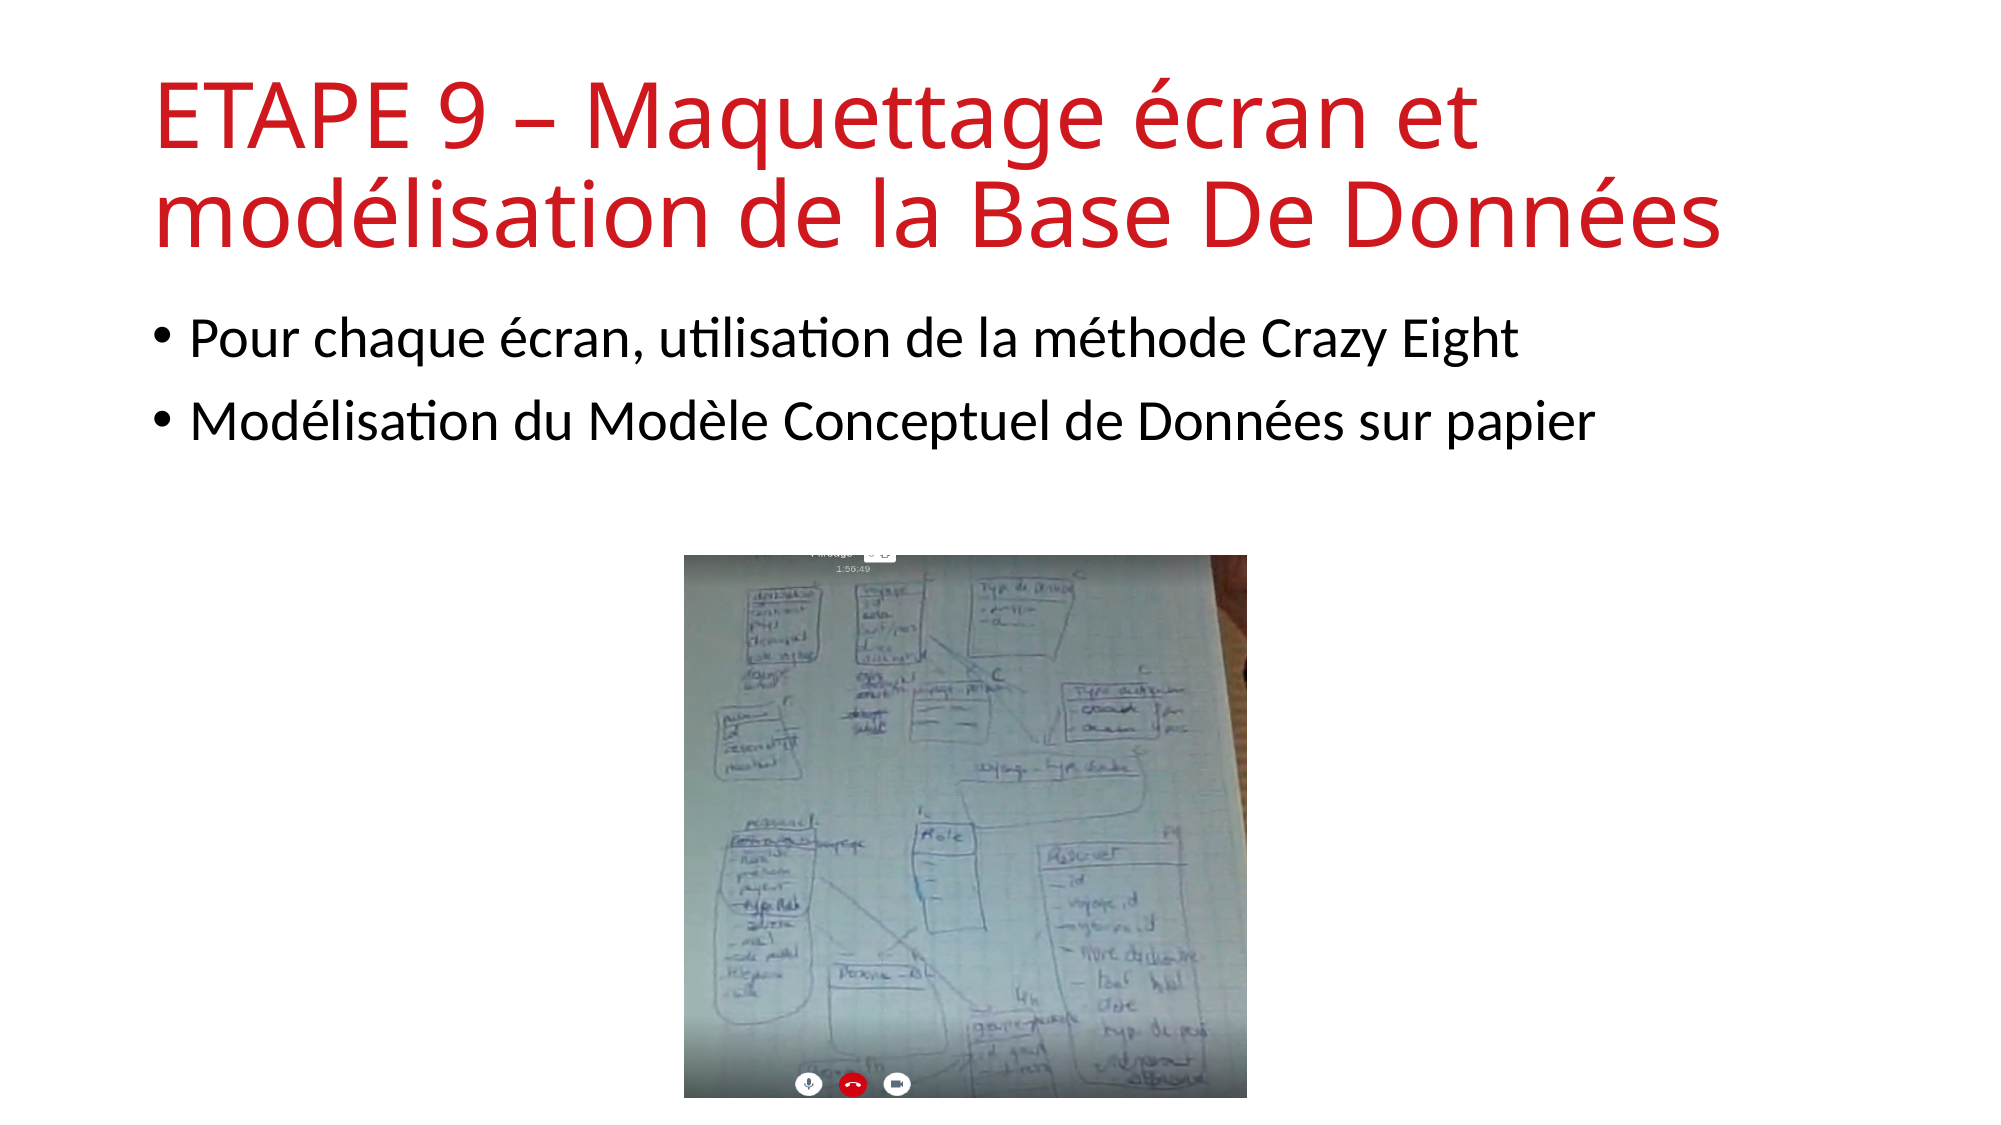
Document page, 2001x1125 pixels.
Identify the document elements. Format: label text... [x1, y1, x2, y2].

title ETAPE 9 – Maquettage écran et modélisation de la Base De Données [137, 59, 1863, 278]
list Pour chaque écran, utilisation de la méthode Crazy Eight Modélisation du Modèle Conceptuel de Données sur papier [137, 299, 1863, 1014]
picture [684, 555, 1247, 1098]
